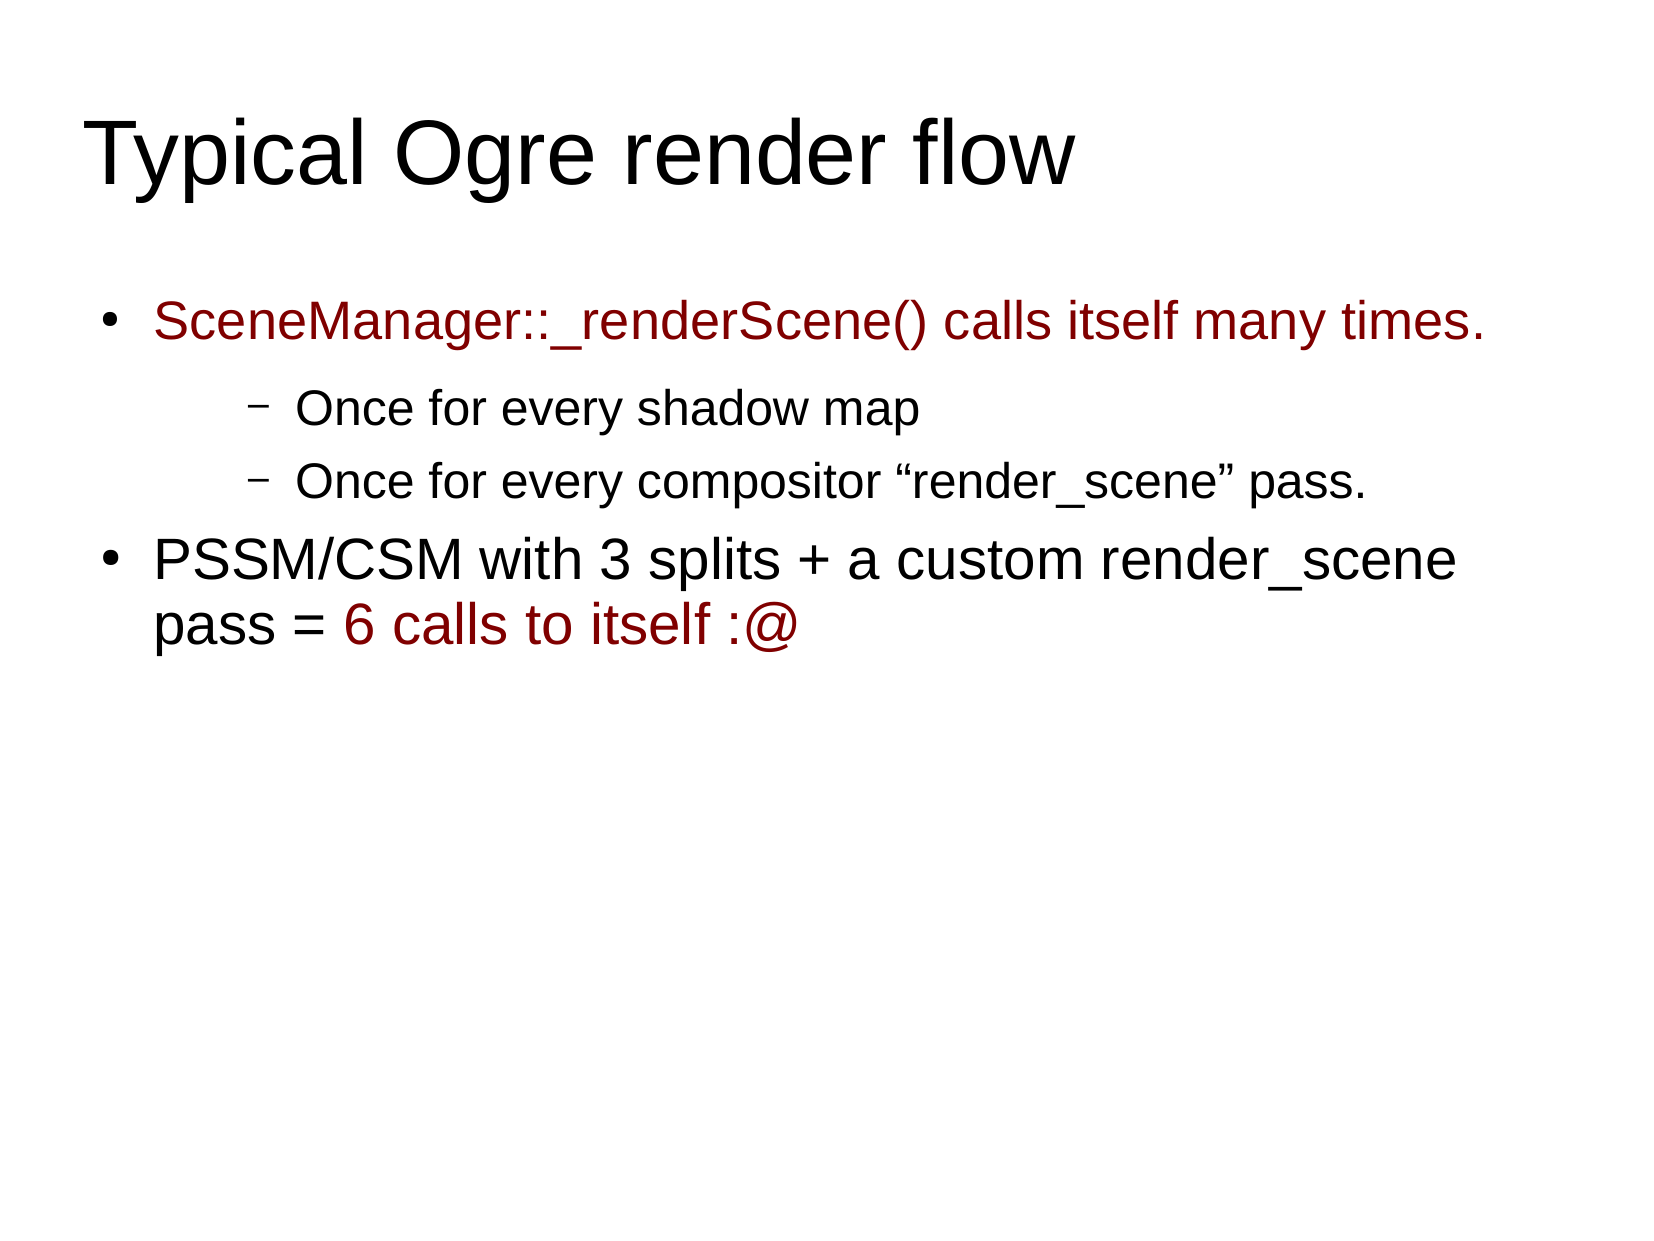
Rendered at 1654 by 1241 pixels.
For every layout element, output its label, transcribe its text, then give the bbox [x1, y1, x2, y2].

title Typical Ogre render flow [82, 49, 1571, 257]
list SceneManager::_renderScene() calls itself many times. Once for every shadow map Once for every compositor “render_scene” pass. PSSM/CSM with 3 splits + a custom render_scene pass = 6 calls to itself :@ [82, 290, 1571, 975]
